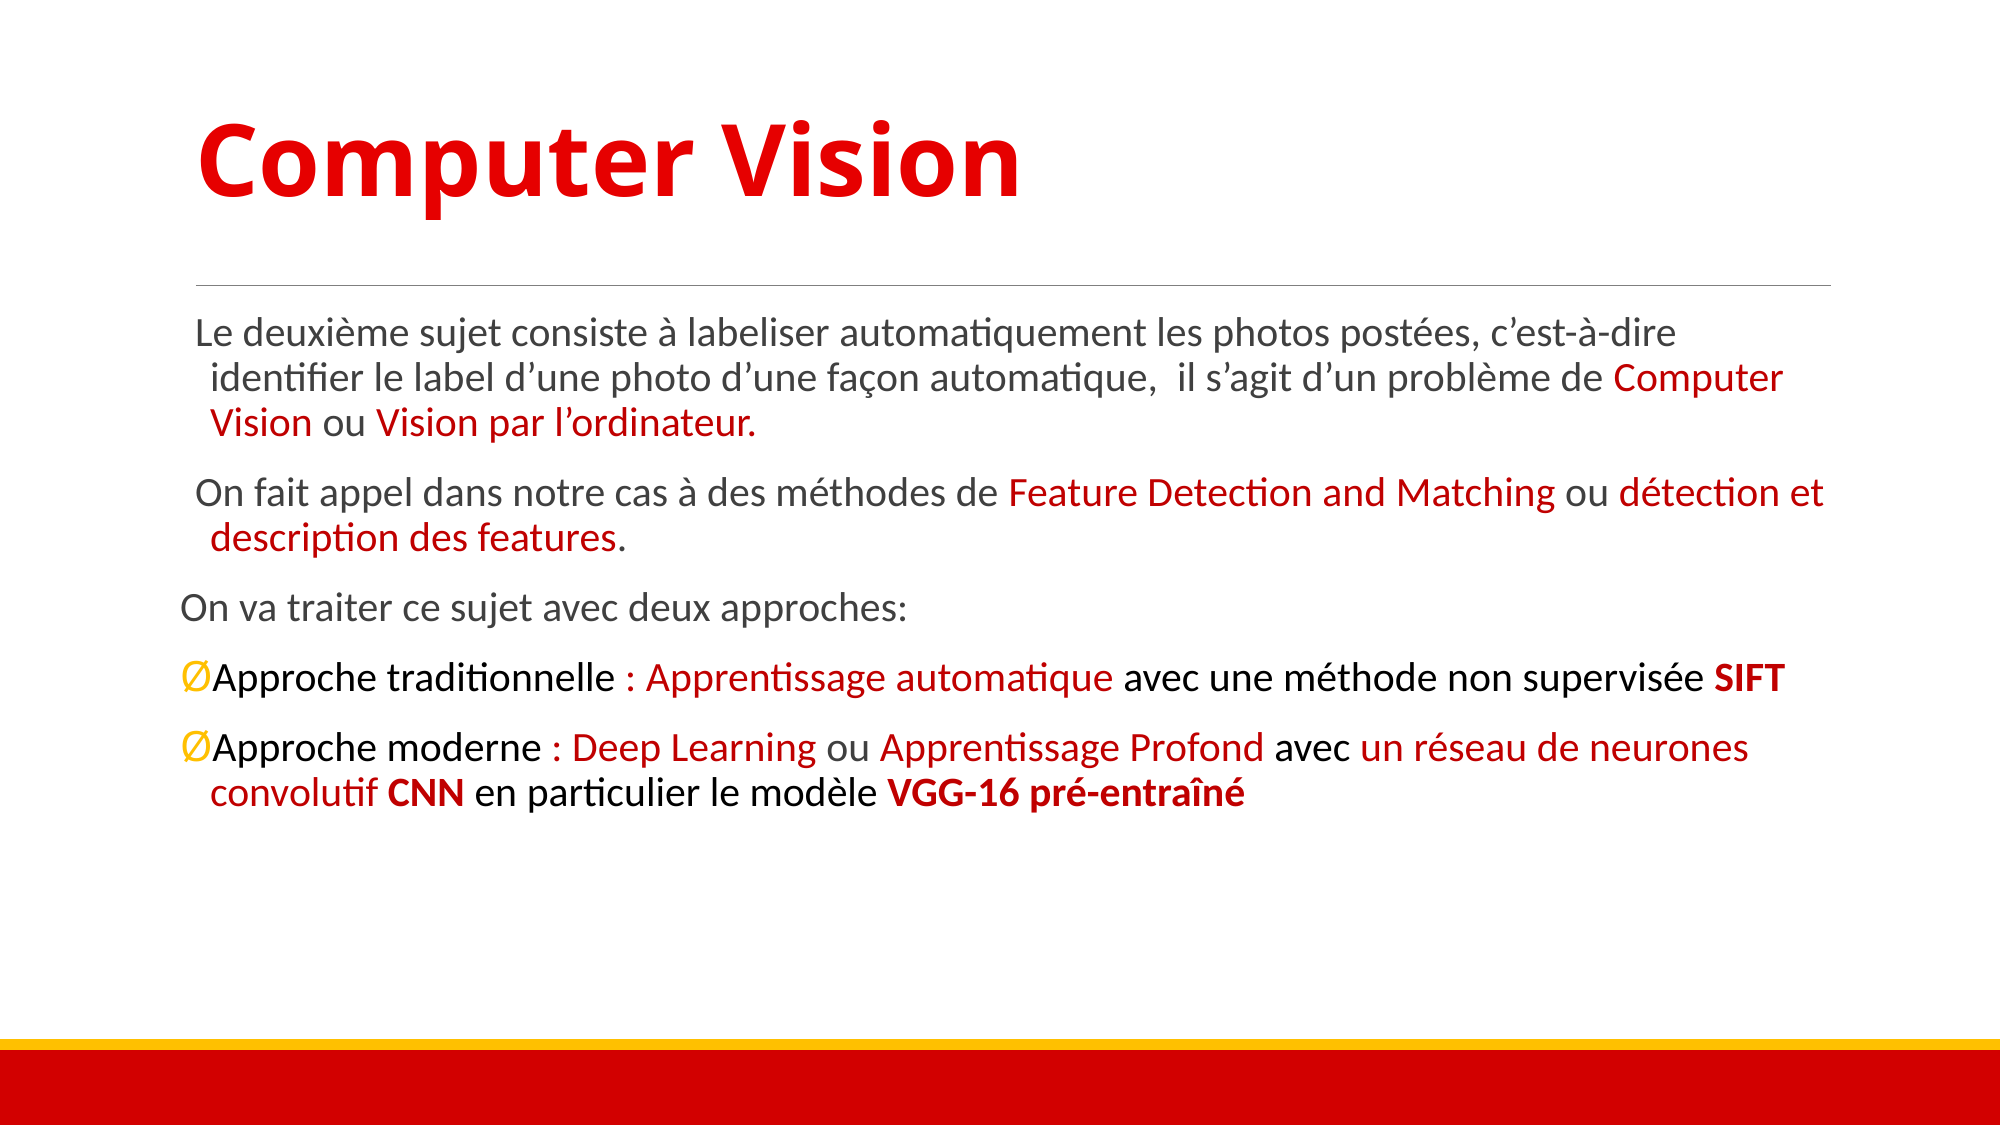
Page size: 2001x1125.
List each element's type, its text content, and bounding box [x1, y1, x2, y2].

list Le deuxième sujet consiste à labeliser automatiquement les photos postées, c’est-à-dire identifier le label d’une photo d’une façon automatique, il s’agit d’un problème de Computer Vision ou Vision par l’ordinateur. On fait appel dans notre cas à des méthodes de Feature Detection and Matching ou détection et description des features. On va traiter ce sujet avec deux approches: Approche traditionnelle : Apprentissage automatique avec une méthode non supervisée SIFT Approche moderne : Deep Learning ou Apprentissage Profond avec un réseau de neurones convolutif CNN en particulier le modèle VGG-16 pré-entraîné [180, 302, 1831, 963]
title Computer Vision [180, 47, 1831, 286]
